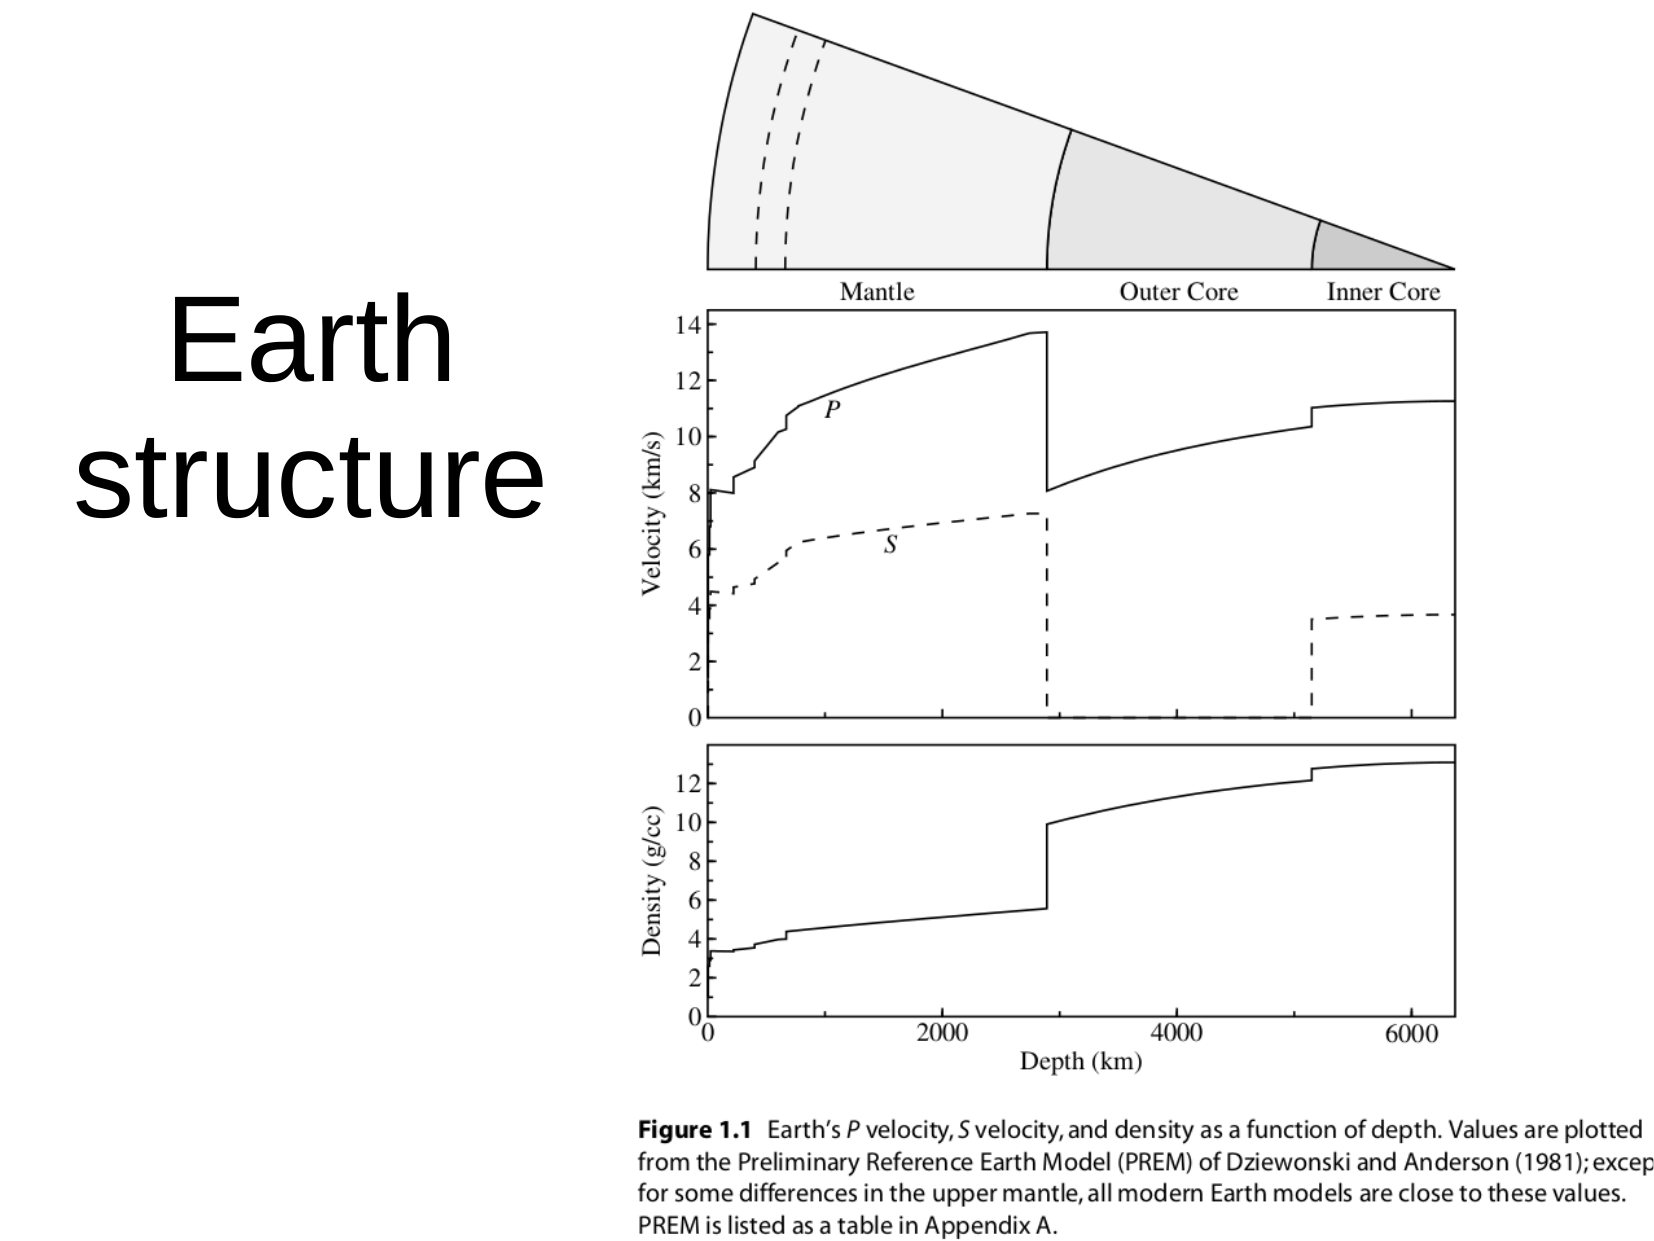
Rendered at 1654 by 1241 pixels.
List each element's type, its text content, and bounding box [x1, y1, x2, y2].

title Earth structure [7, 49, 581, 766]
picture [581, 1, 1654, 1241]
